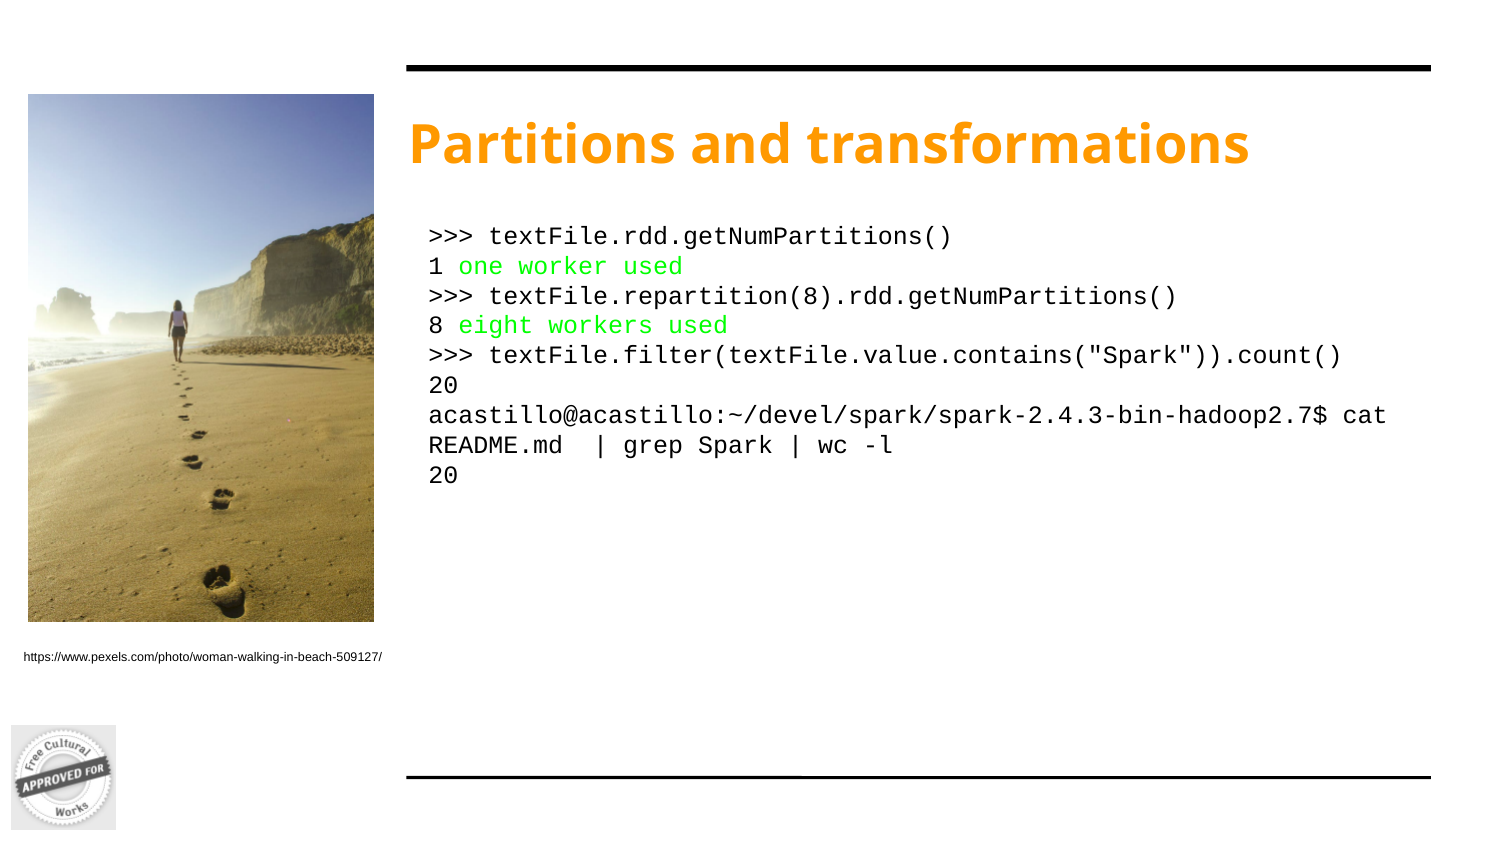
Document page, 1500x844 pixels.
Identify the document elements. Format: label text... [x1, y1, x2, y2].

text_box https://www.pexels.com/photo/woman-walking-in-beach-509127/ [8, 633, 413, 674]
title Partitions and transformations [393, 94, 1431, 199]
text_box >>> textFile.rdd.getNumPartitions() 1 one worker used >>> textFile.repartition(8).rdd.getNumPartitions() 8 eight workers used >>> textFile.filter(textFile.value.contains("Spark")).count() 20 acastillo@acastillo:~/devel/spark/spark-2.4.3-bin-hadoop2.7$ cat README.md | grep Spark | wc -l 20 [413, 204, 1436, 764]
picture [28, 94, 374, 622]
picture [11, 725, 116, 830]
